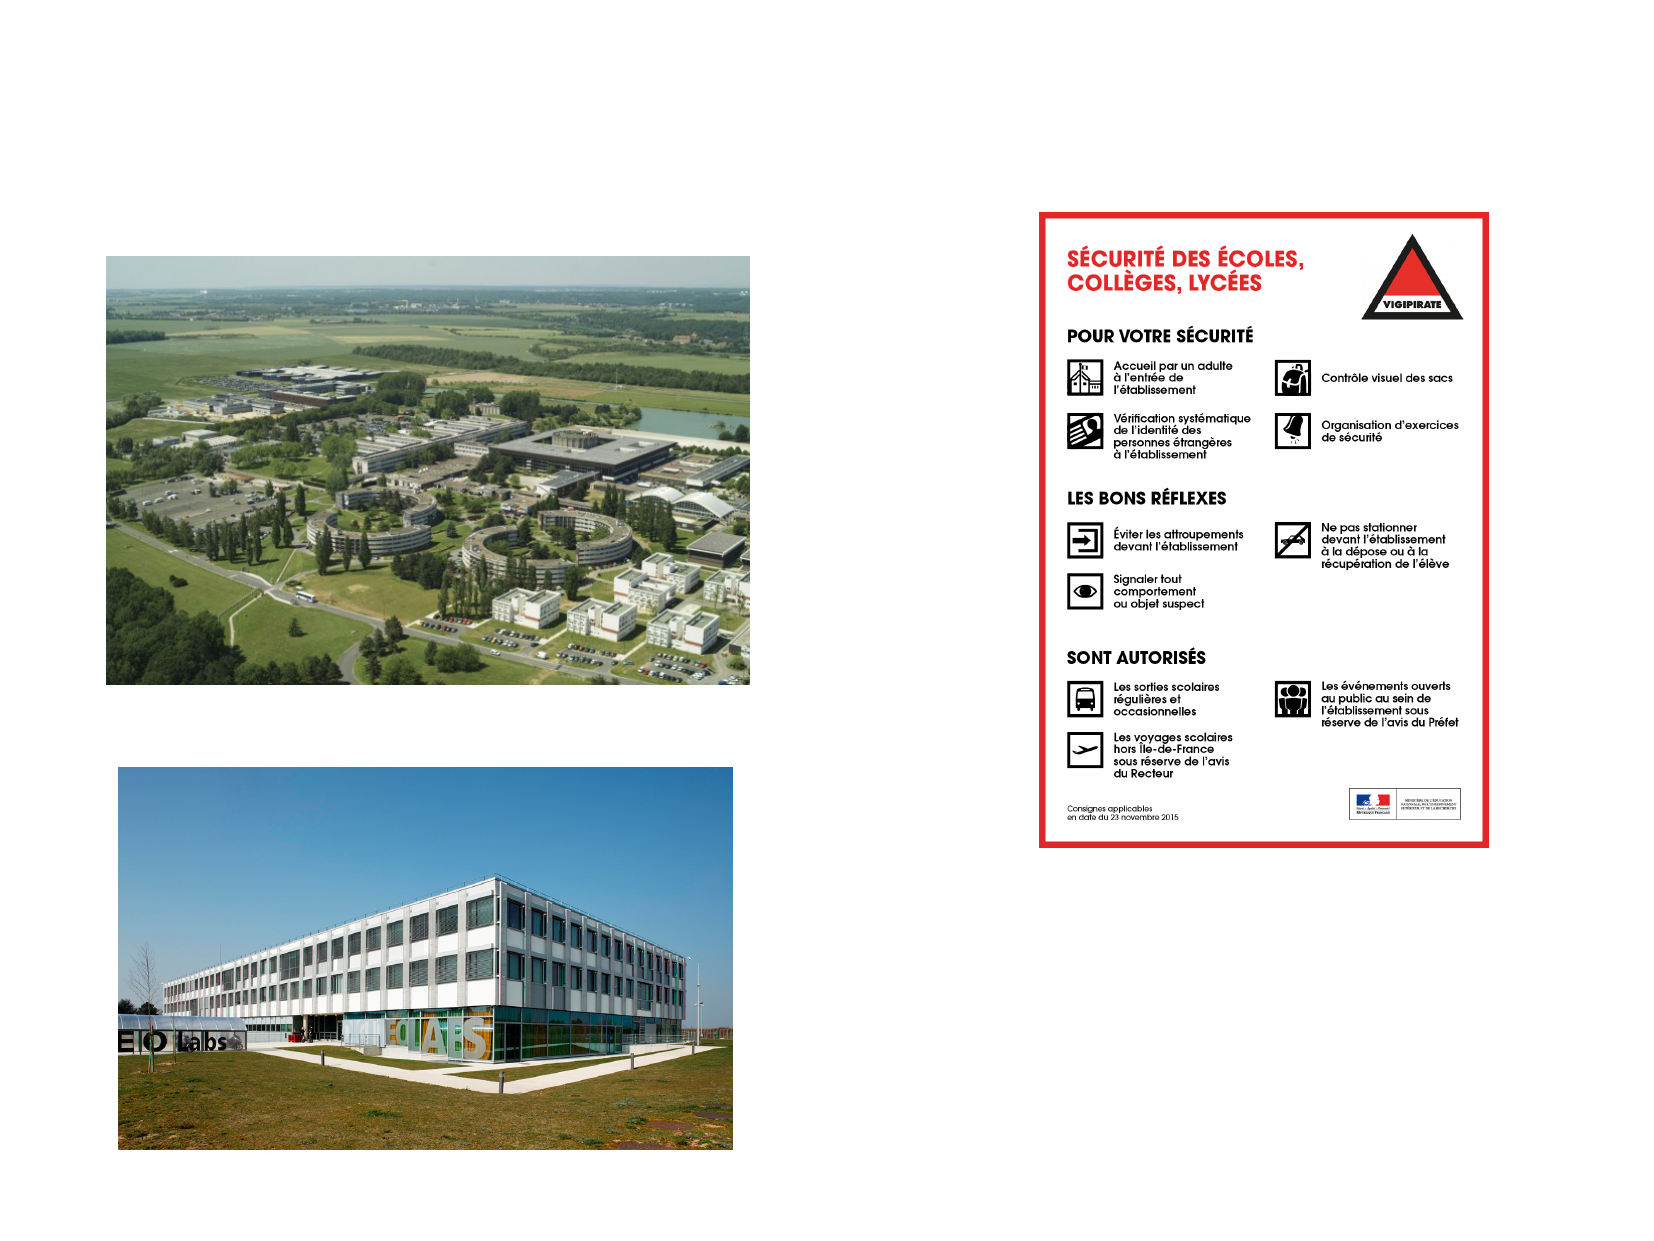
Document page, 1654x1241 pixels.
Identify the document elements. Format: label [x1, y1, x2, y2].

picture [1039, 212, 1489, 848]
picture [106, 256, 750, 686]
picture [118, 767, 733, 1150]
